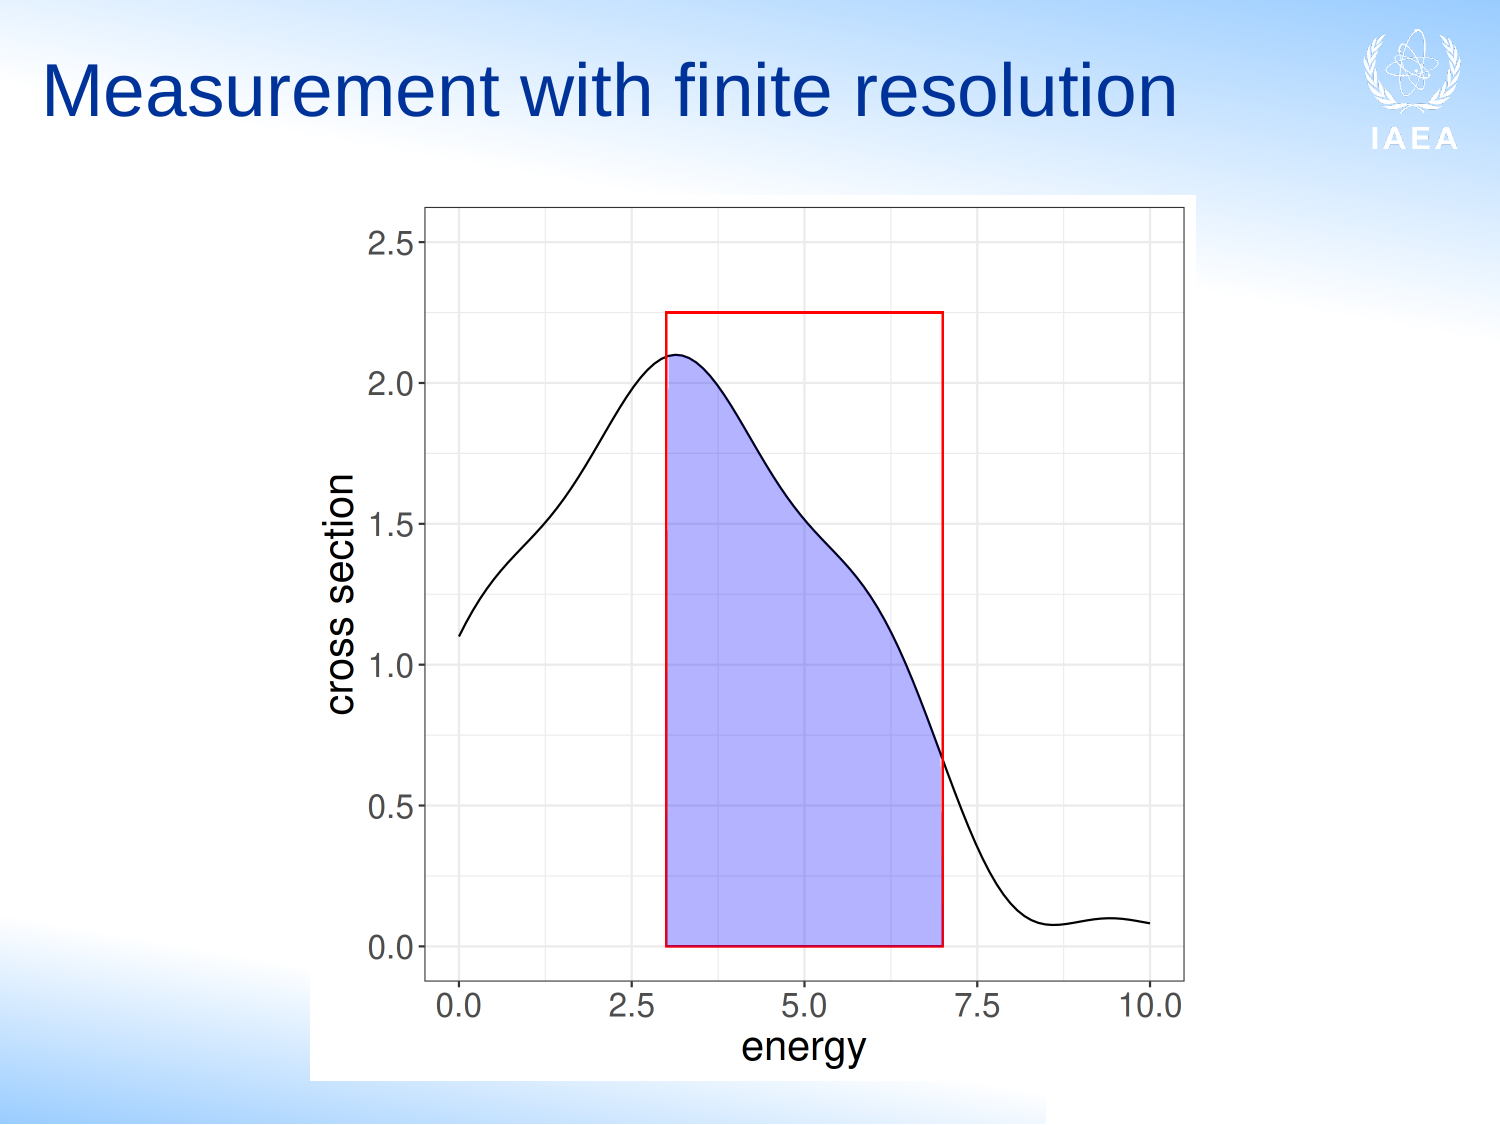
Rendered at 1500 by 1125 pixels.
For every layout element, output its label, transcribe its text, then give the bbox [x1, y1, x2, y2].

picture [1363, 29, 1461, 149]
picture [310, 195, 1196, 1081]
title Measurement with finite resolution [41, 5, 1255, 174]
